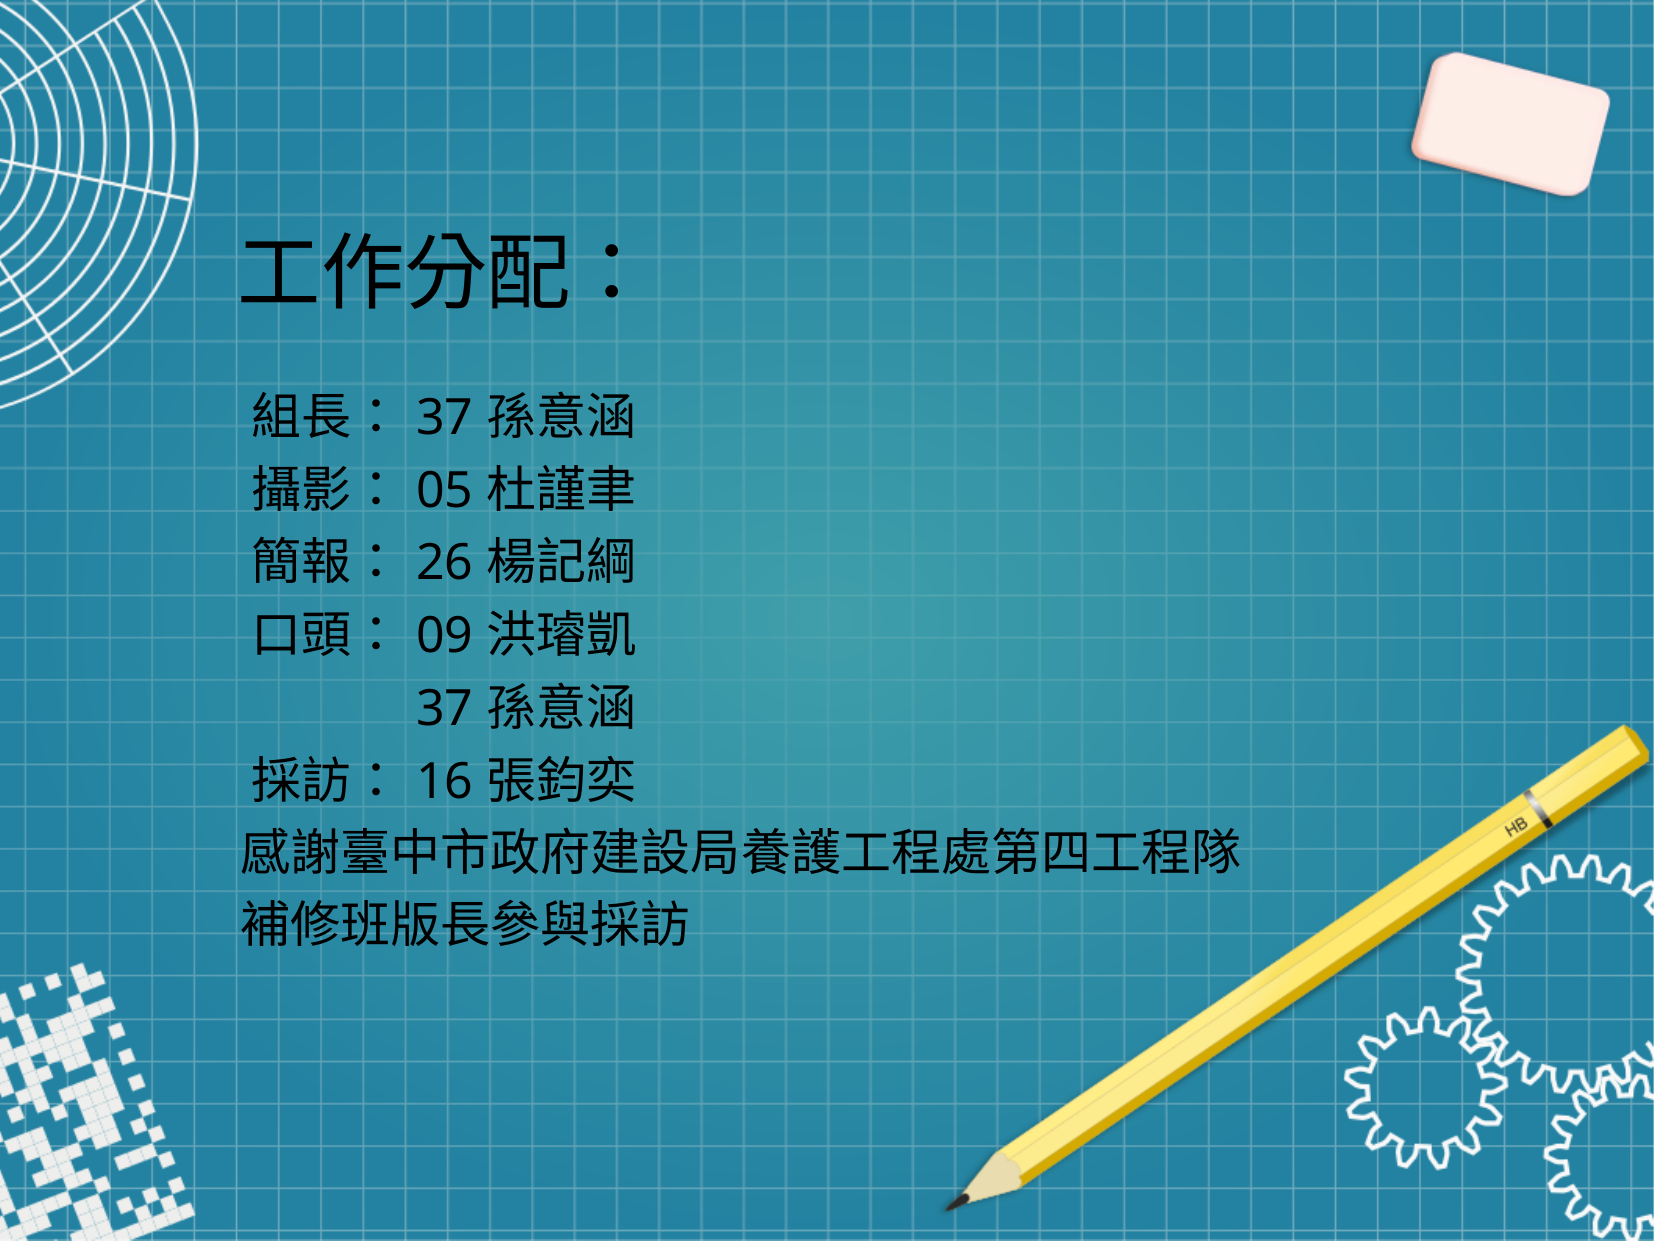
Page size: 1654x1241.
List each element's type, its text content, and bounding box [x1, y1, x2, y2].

text_box 工作分配： [222, 198, 1280, 323]
text_box 感謝臺中市政府建設局養護工程處第四工程隊補修班版長參與採訪 [226, 805, 1281, 976]
text_box 組長：37孫意涵 攝影：05杜謹聿 簡報：26楊記綱 口頭：09洪璿凱 37孫意涵 採訪：16張鈞奕 [236, 368, 1134, 777]
picture [0, 0, 1654, 1241]
